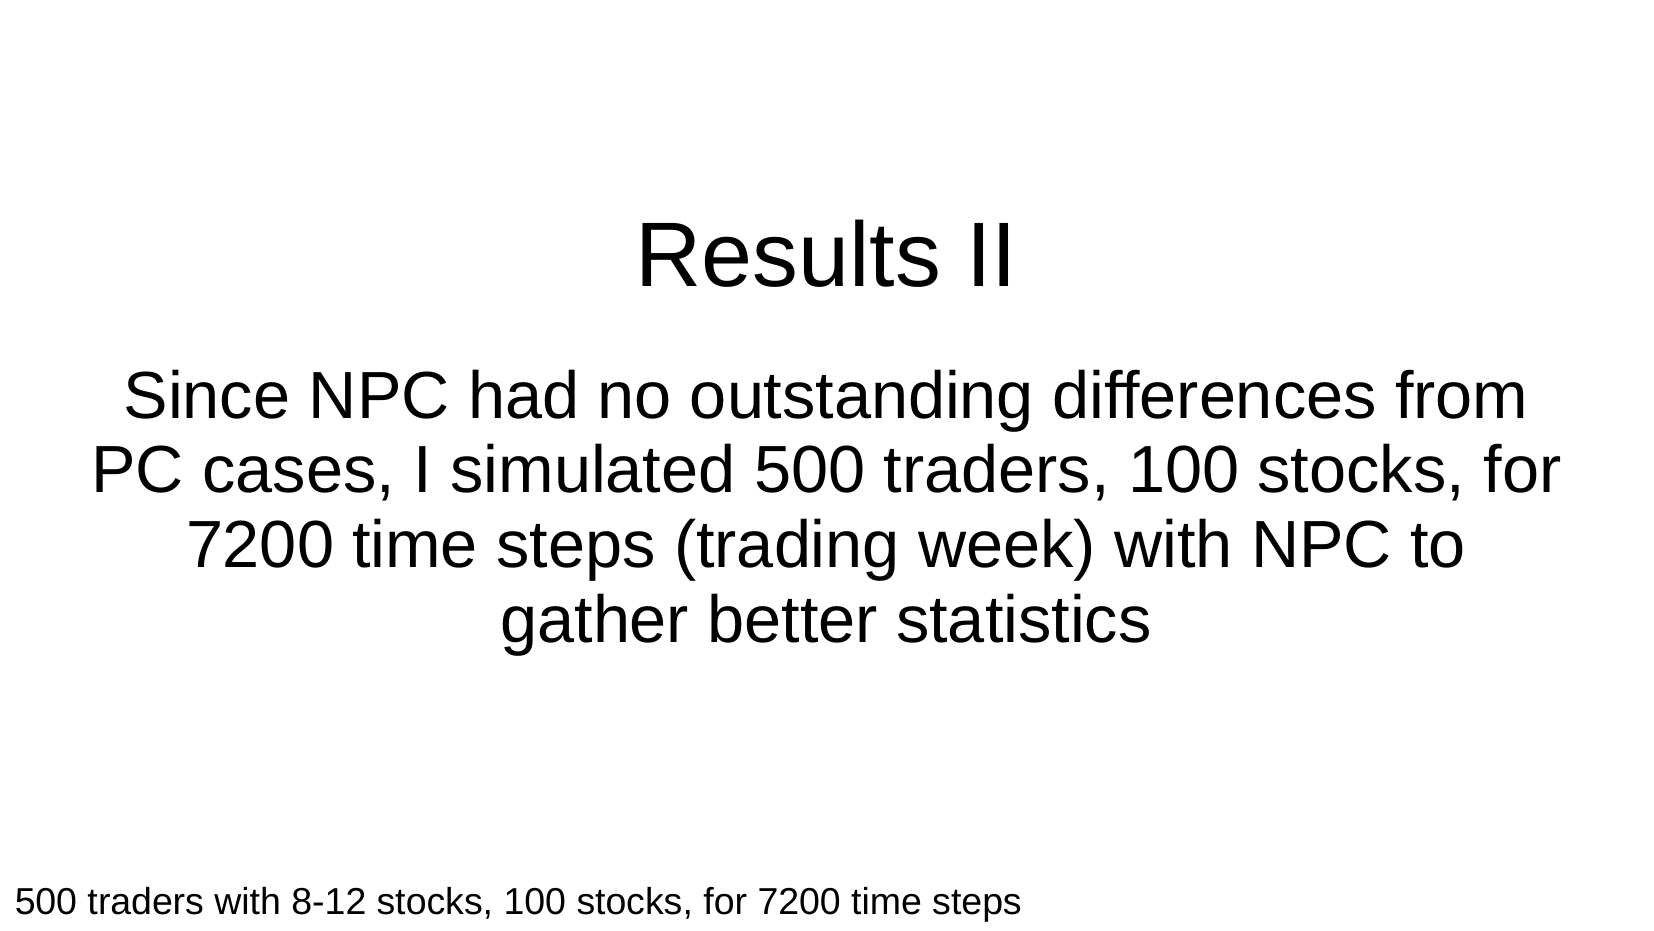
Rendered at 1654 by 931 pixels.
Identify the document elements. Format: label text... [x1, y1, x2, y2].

title Results II [82, 177, 1571, 333]
text_box 500 traders with 8-12 stocks, 100 stocks, for 7200 time steps [0, 873, 1038, 931]
list Since NPC had no outstanding differences from PC cases, I simulated 500 traders, 100 stocks, for 7200 time steps (trading week) with NPC to gather better statistics [82, 357, 1571, 898]
